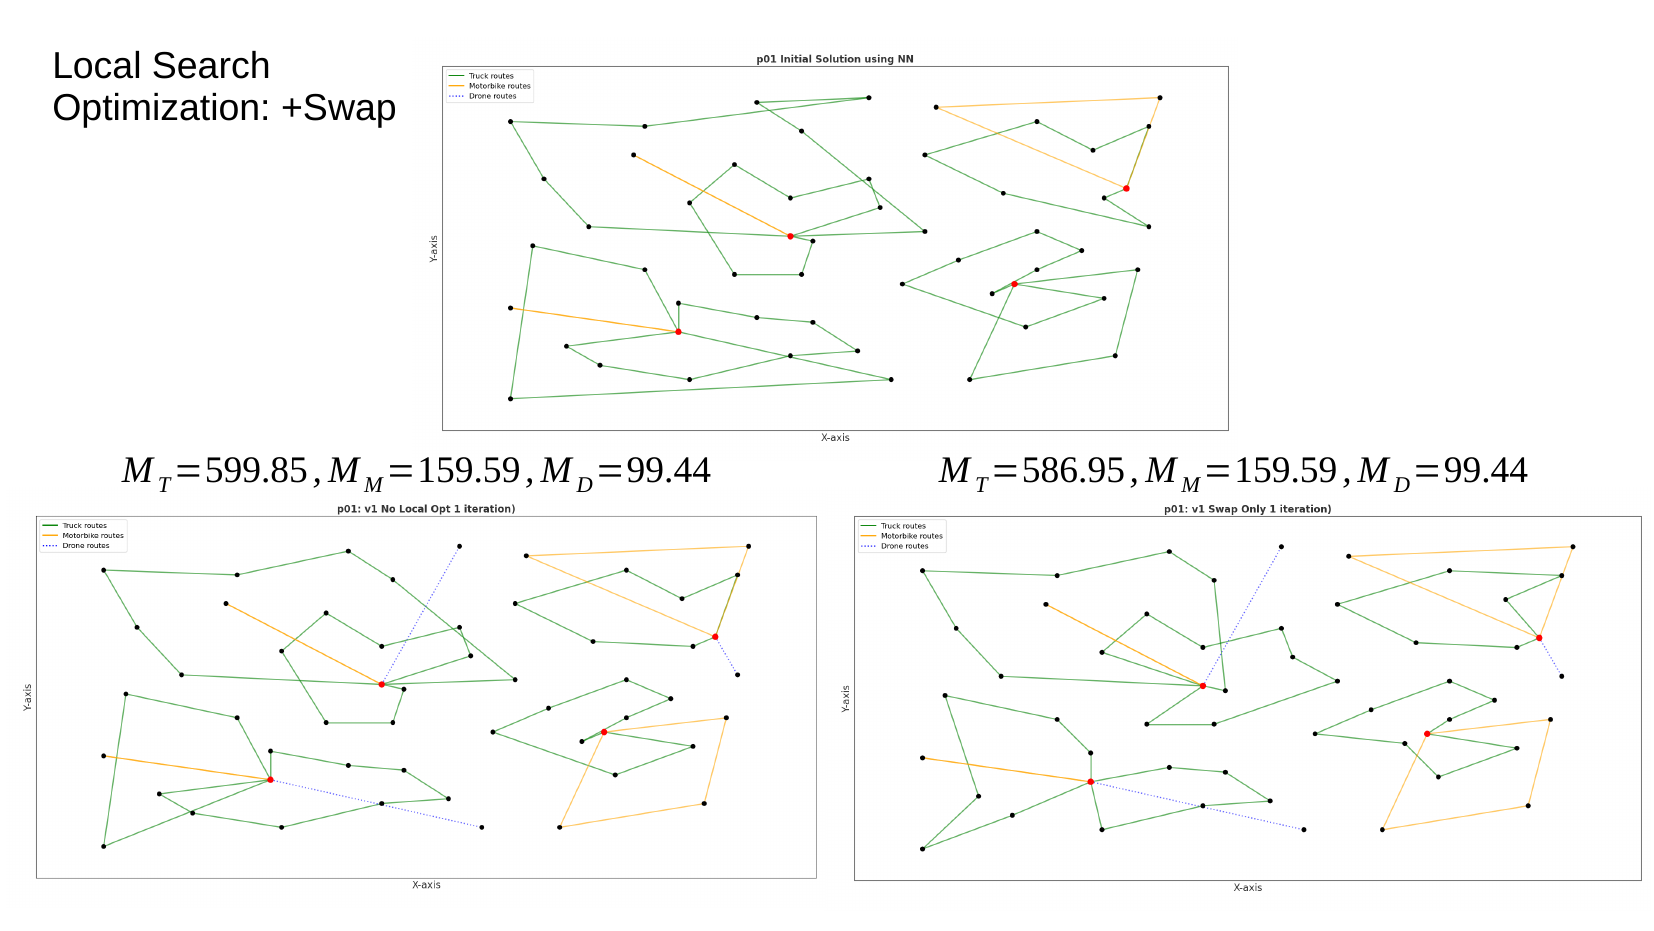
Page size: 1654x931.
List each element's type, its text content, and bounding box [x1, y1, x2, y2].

picture [6, 487, 1651, 912]
text_box Local Search Optimization: +Swap [37, 37, 413, 151]
chart [937, 450, 1530, 498]
chart [120, 450, 713, 498]
picture [412, 37, 1238, 461]
